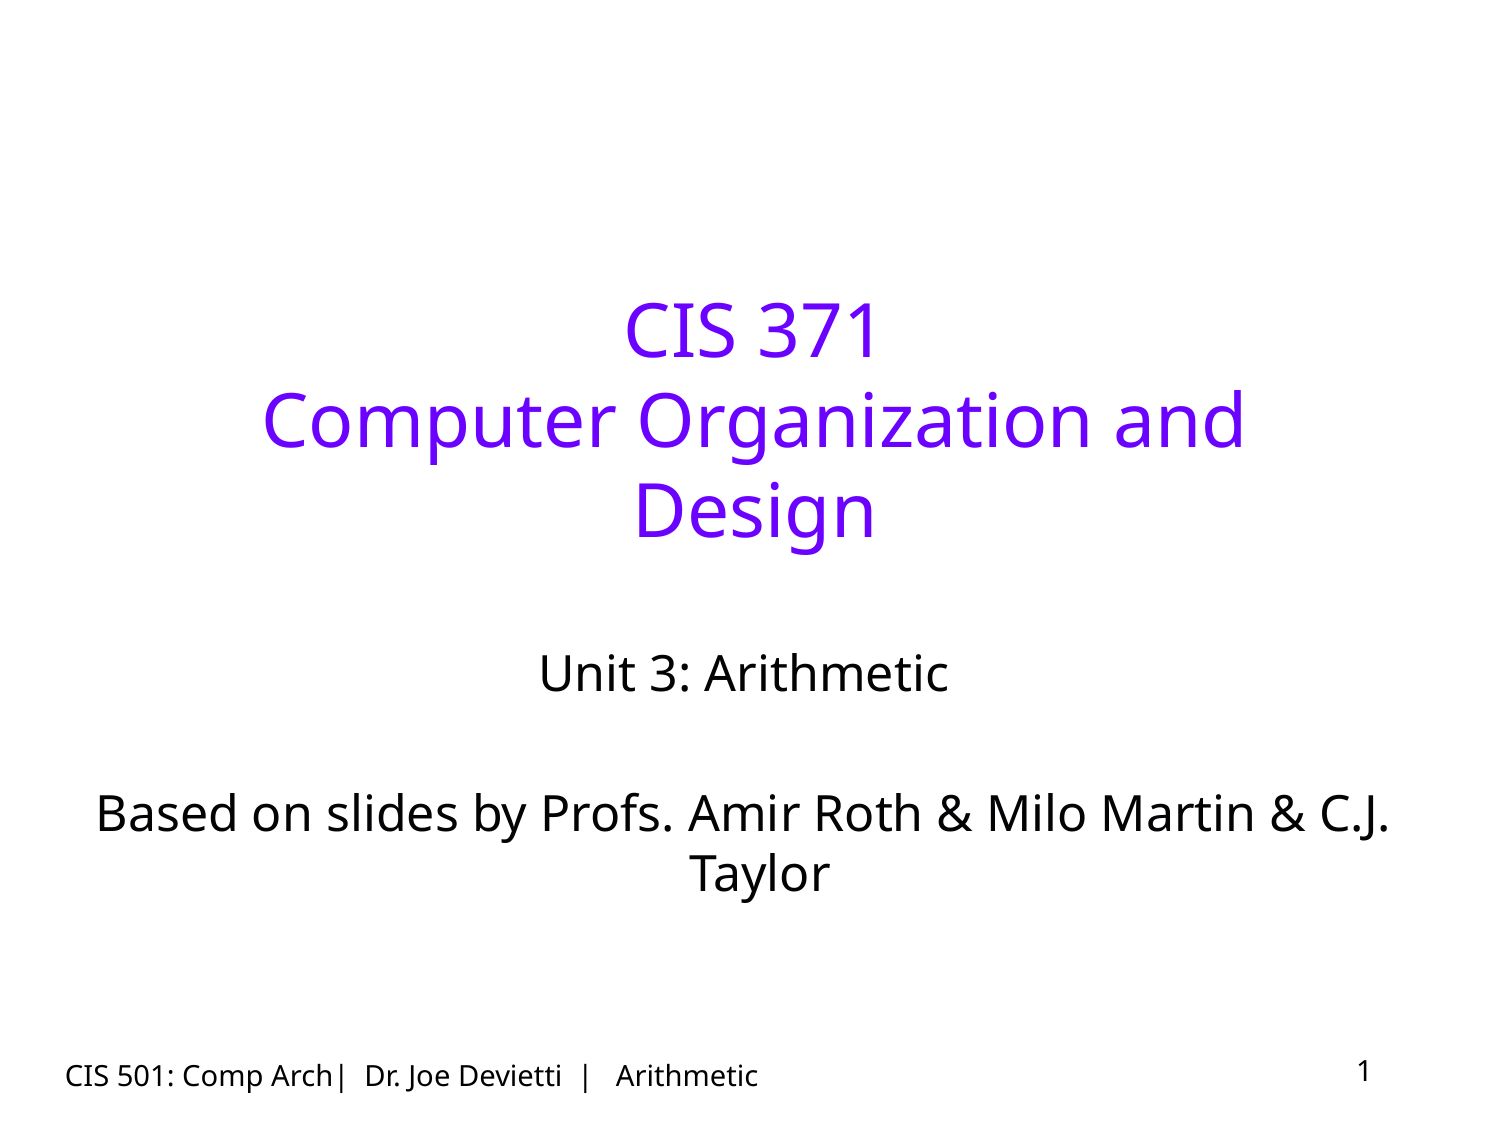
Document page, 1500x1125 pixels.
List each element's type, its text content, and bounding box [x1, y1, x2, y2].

text_box CIS 371 Computer Organization and Design [165, 278, 1345, 558]
text_box Unit 3: Arithmetic Based on slides by Profs. Amir Roth & Milo Martin & C.J. Taylor [37, 637, 1450, 1125]
